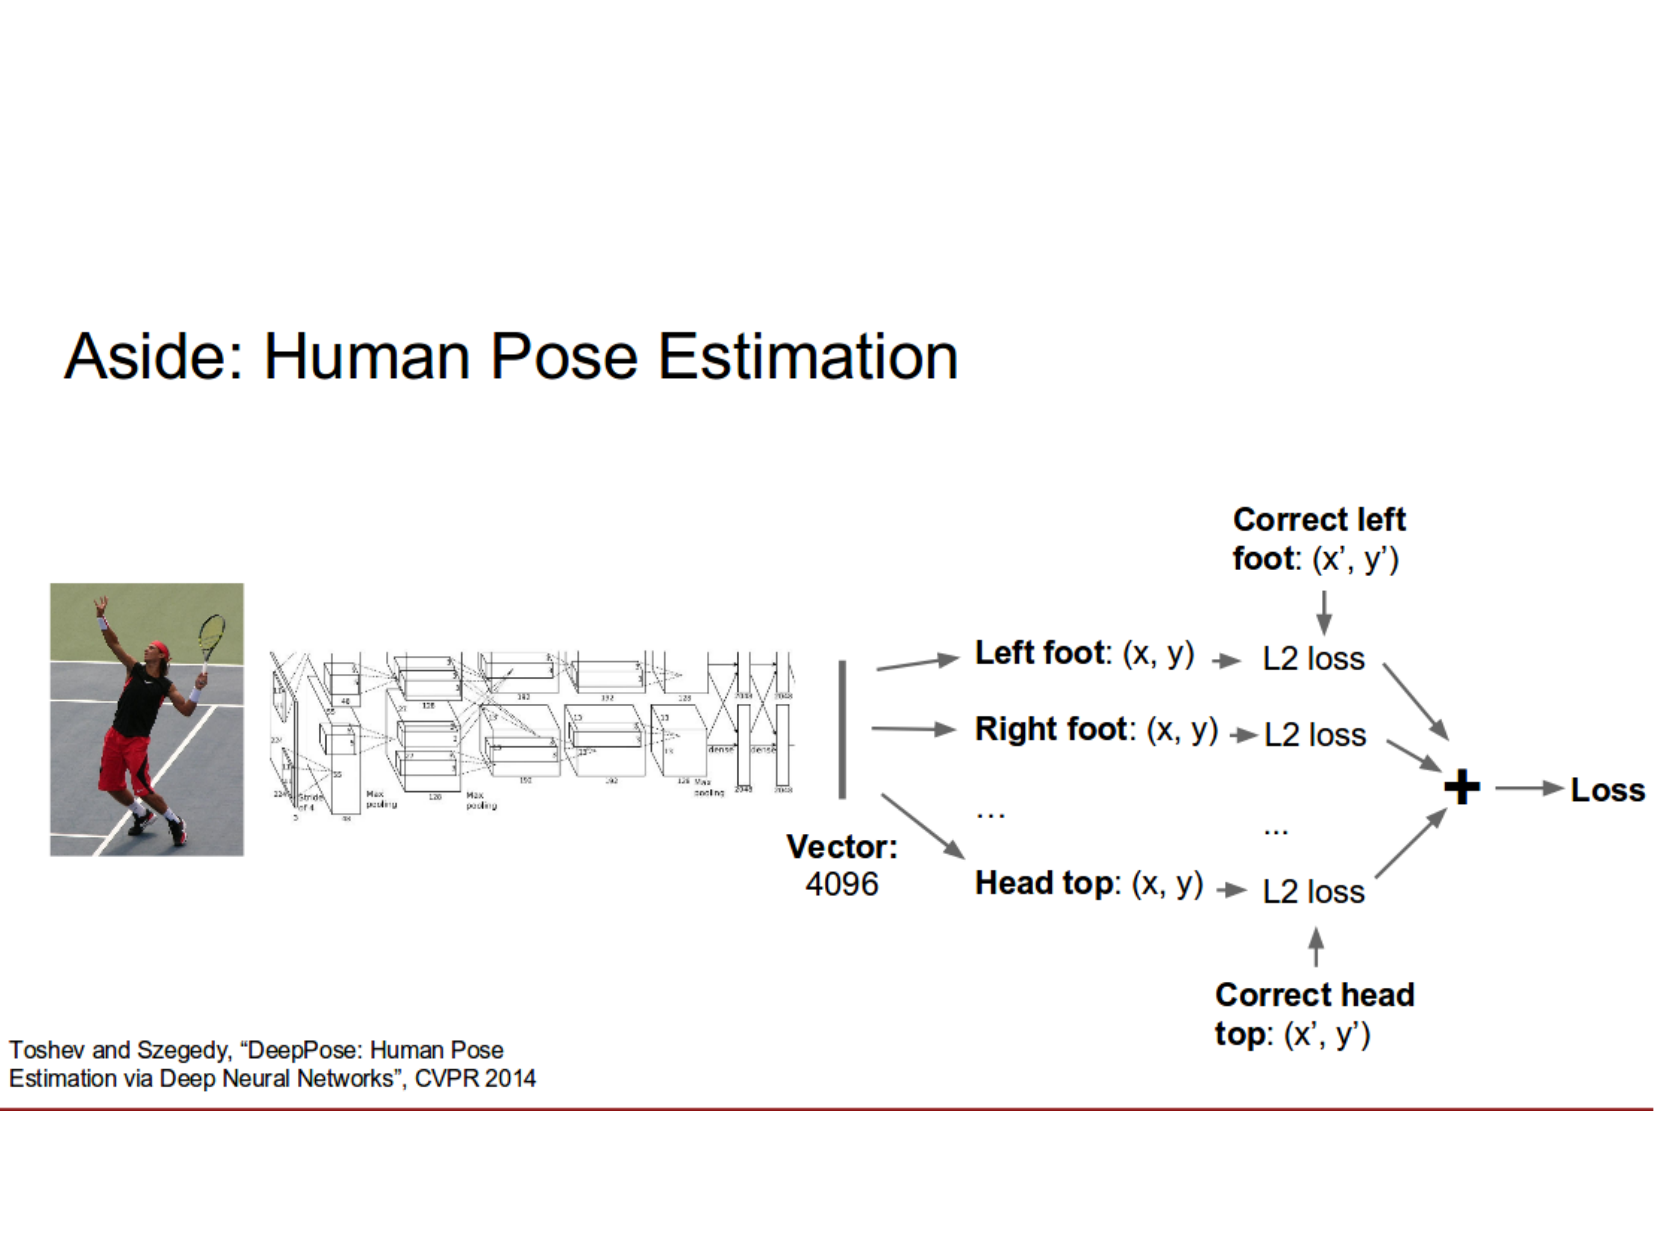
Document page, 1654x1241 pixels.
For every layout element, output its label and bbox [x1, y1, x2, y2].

picture [0, 280, 1654, 1111]
